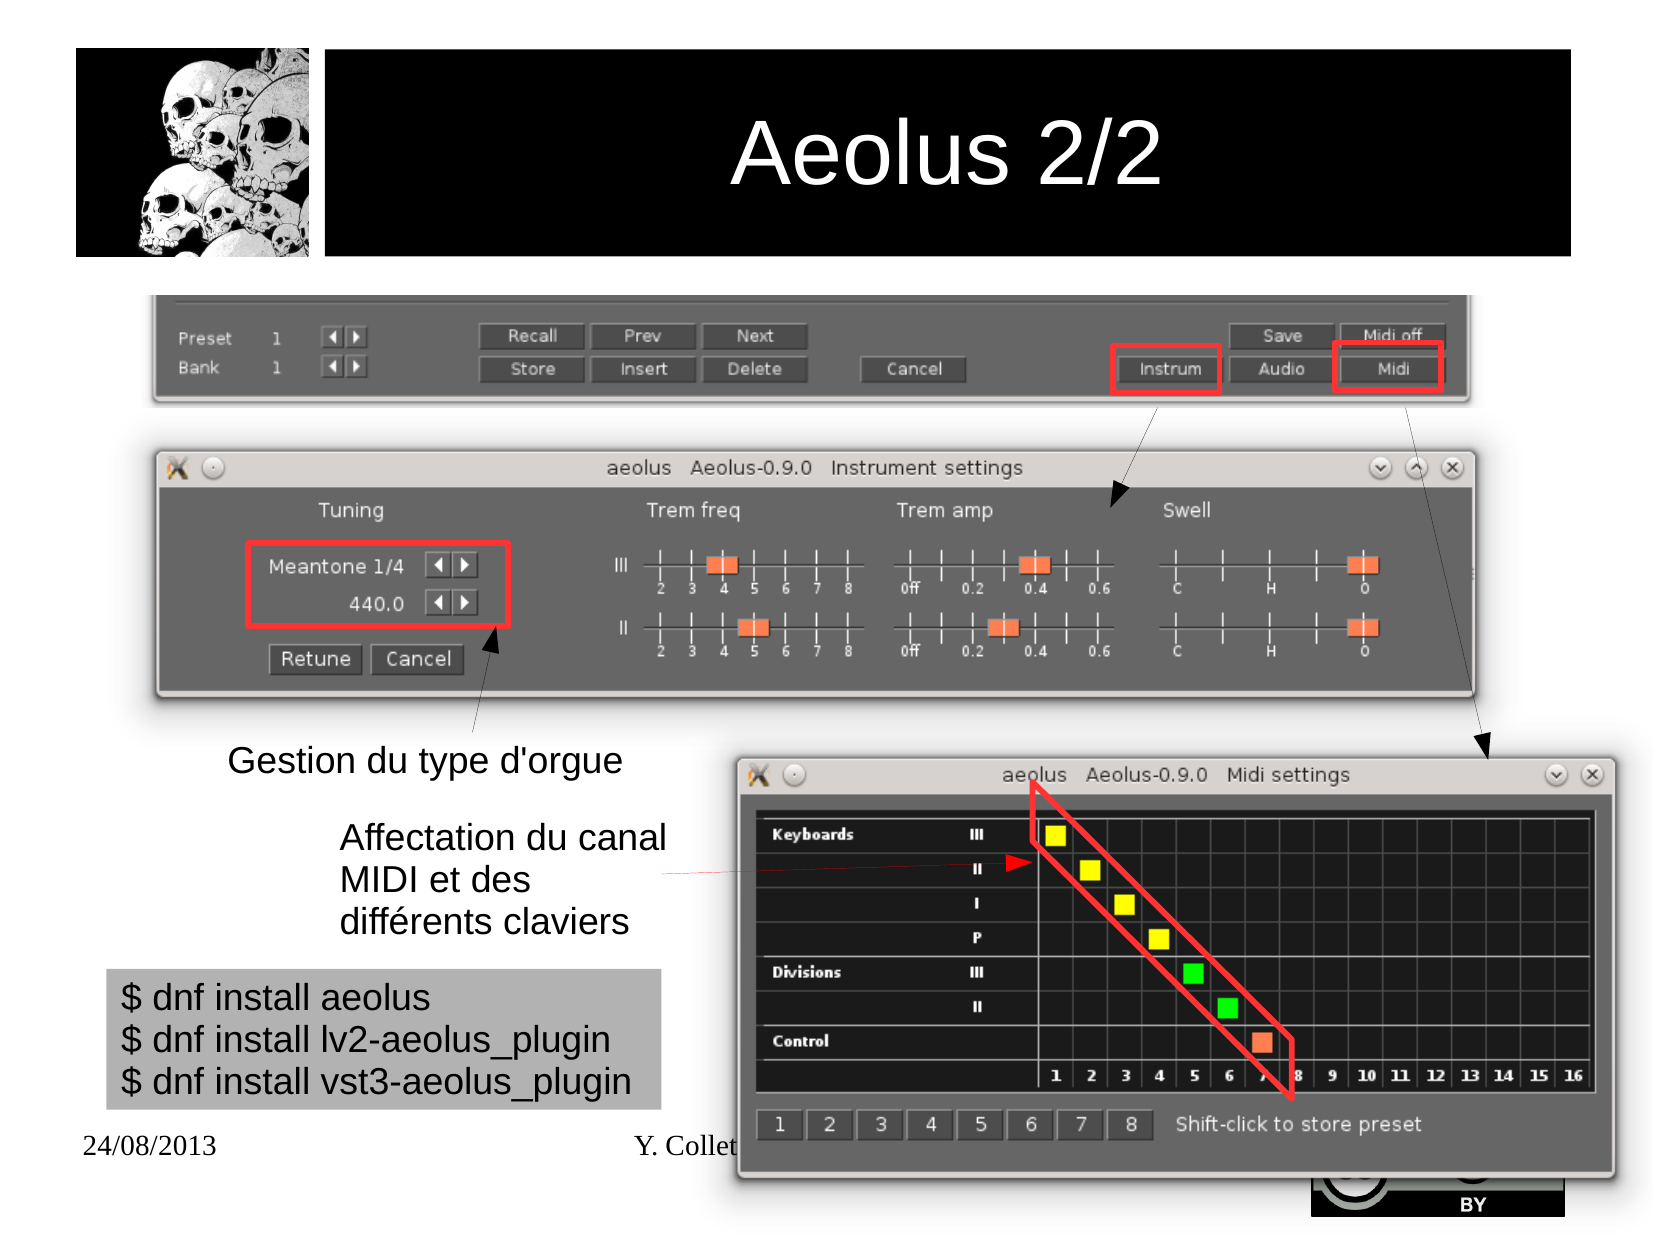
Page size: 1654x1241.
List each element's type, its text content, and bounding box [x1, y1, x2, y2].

picture [76, 48, 309, 257]
picture [94, 295, 1654, 1241]
picture [251, 546, 505, 623]
text_box $ dnf install aeolus $ dnf install lv2-aeolus_plugin $ dnf install vst3-aeolus_plugin [106, 968, 662, 1110]
text_box Affectation du canal MIDI et des différents claviers [324, 809, 703, 950]
text_box Gestion du type d'orgue [212, 732, 650, 790]
title Aeolus 2/2 [324, 49, 1571, 257]
